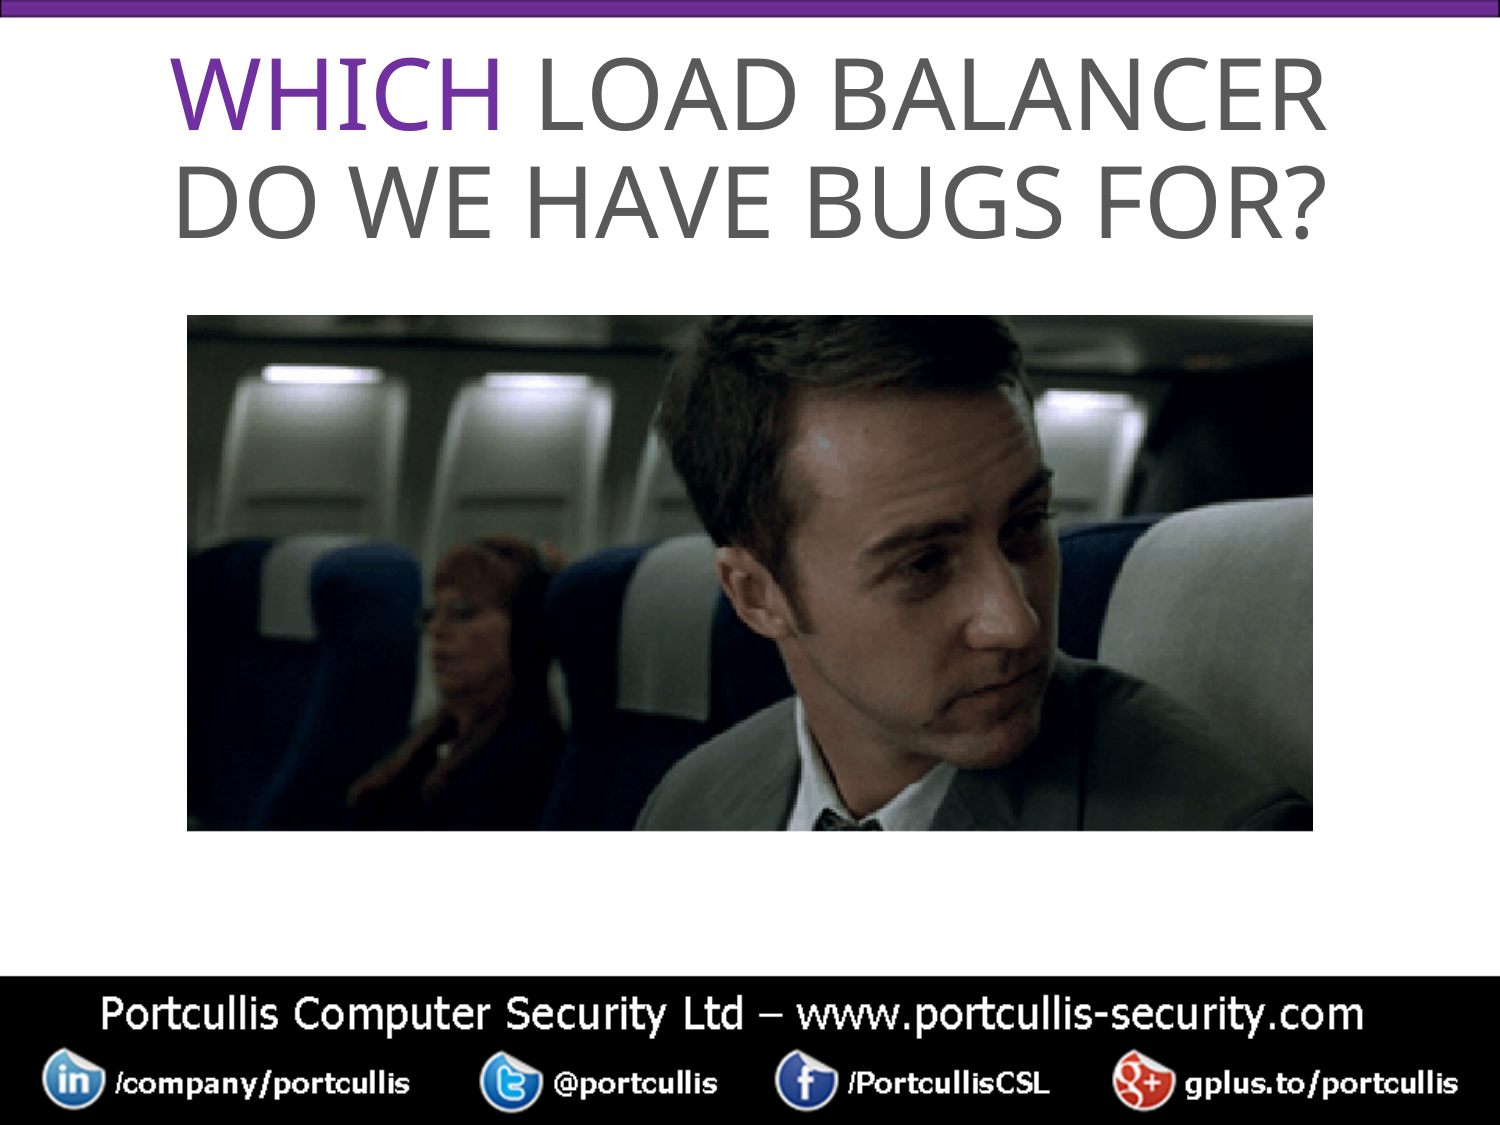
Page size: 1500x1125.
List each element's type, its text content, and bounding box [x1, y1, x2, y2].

picture [0, 232, 1500, 1125]
picture [1285, 66, 1310, 72]
picture [609, 65, 642, 72]
picture [845, 66, 872, 72]
title WHICH LOAD BALANCER DO WE HAVE BUGS FOR? [0, 72, 1500, 232]
picture [0, 0, 1500, 72]
picture [747, 66, 777, 72]
